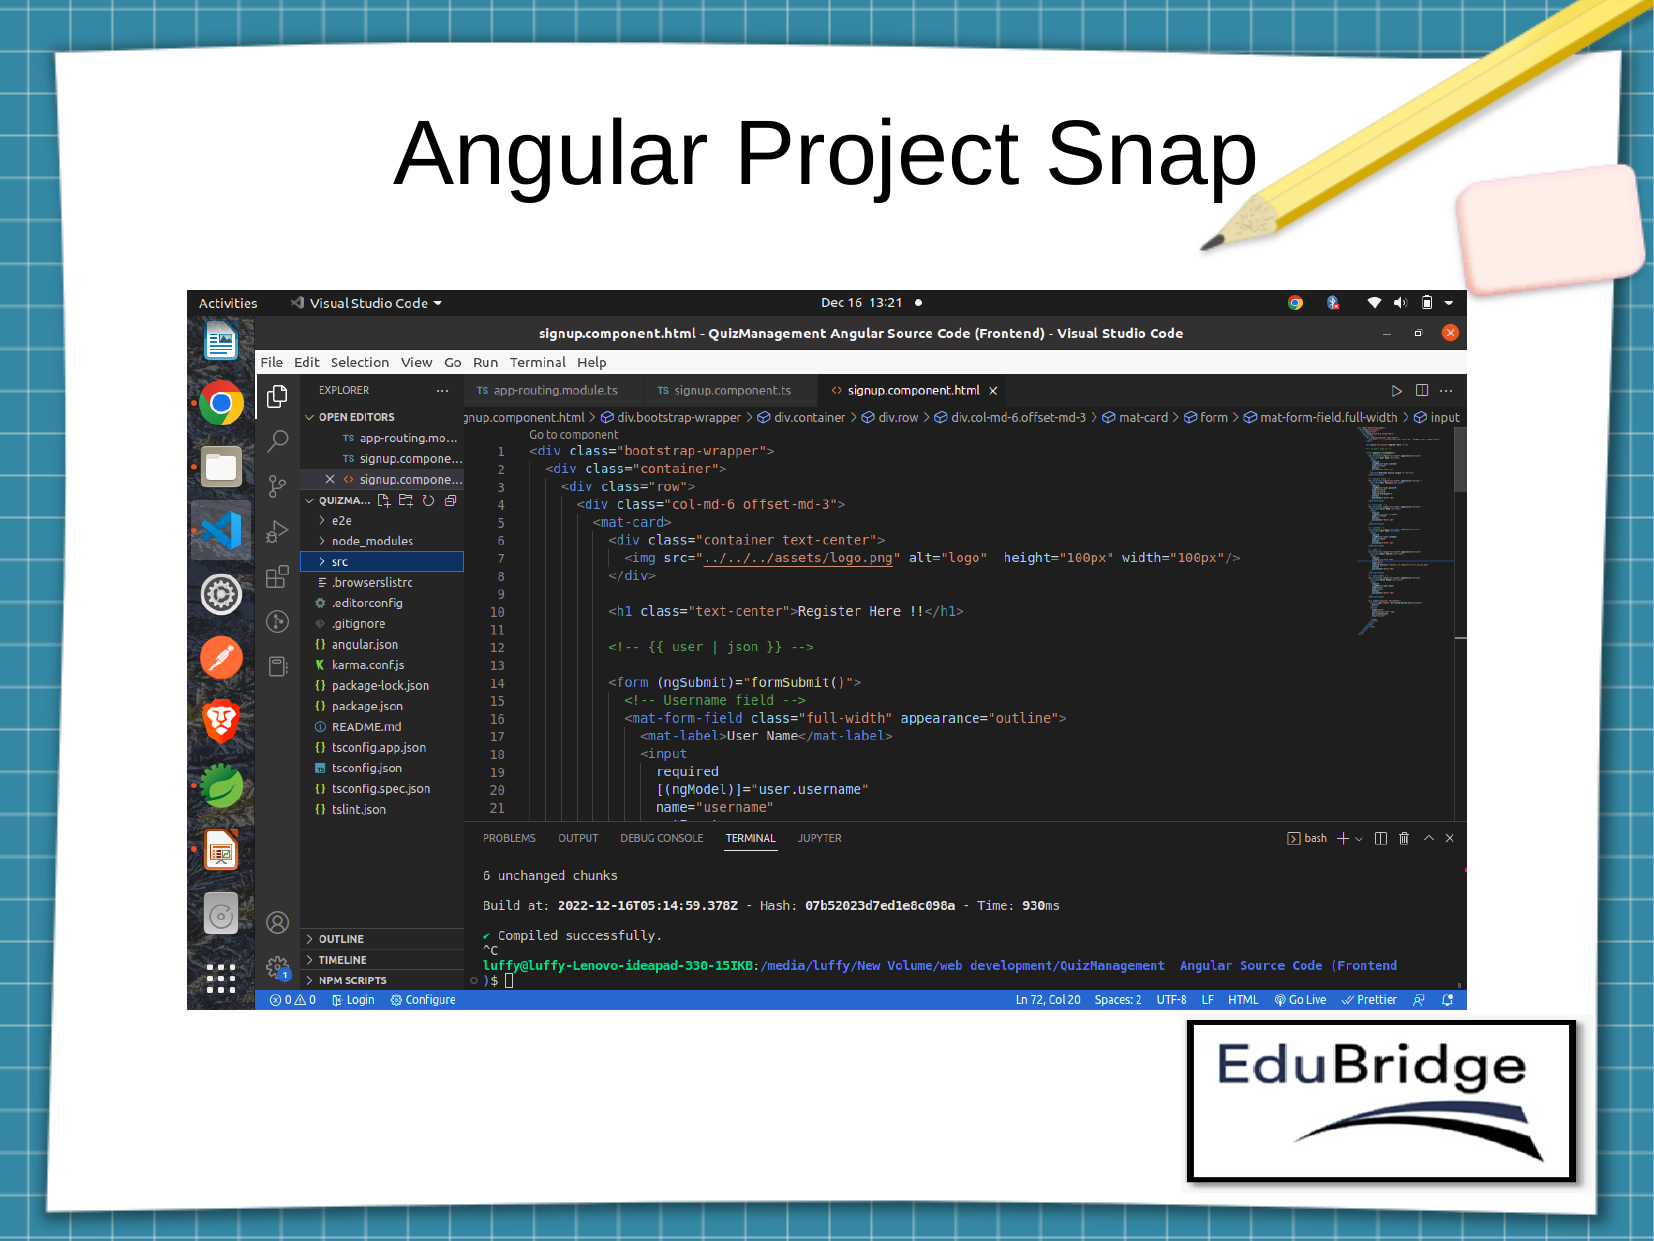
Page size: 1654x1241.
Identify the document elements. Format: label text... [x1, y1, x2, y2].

title Angular Project Snap [82, 49, 1571, 257]
picture [0, 0, 1654, 1241]
